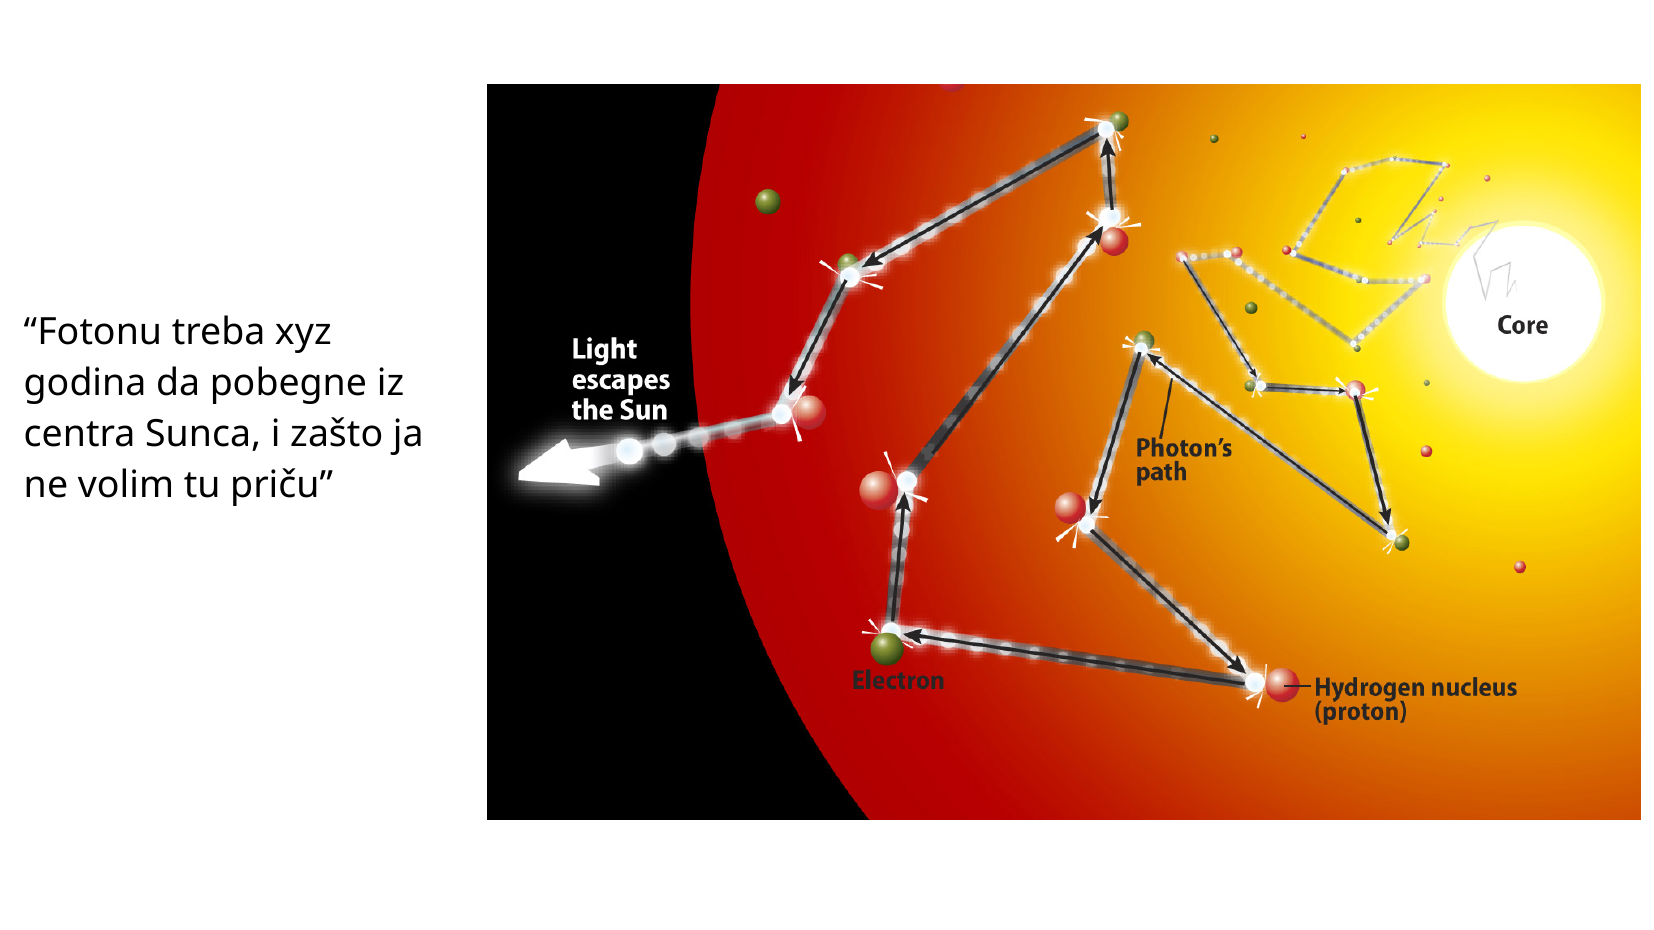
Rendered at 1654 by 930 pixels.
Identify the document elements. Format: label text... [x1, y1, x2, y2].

list “Fotonu treba xyz godina da pobegne iz centra Sunca, i zašto ja ne volim tu priču” [23, 304, 451, 600]
picture [487, 84, 1641, 820]
